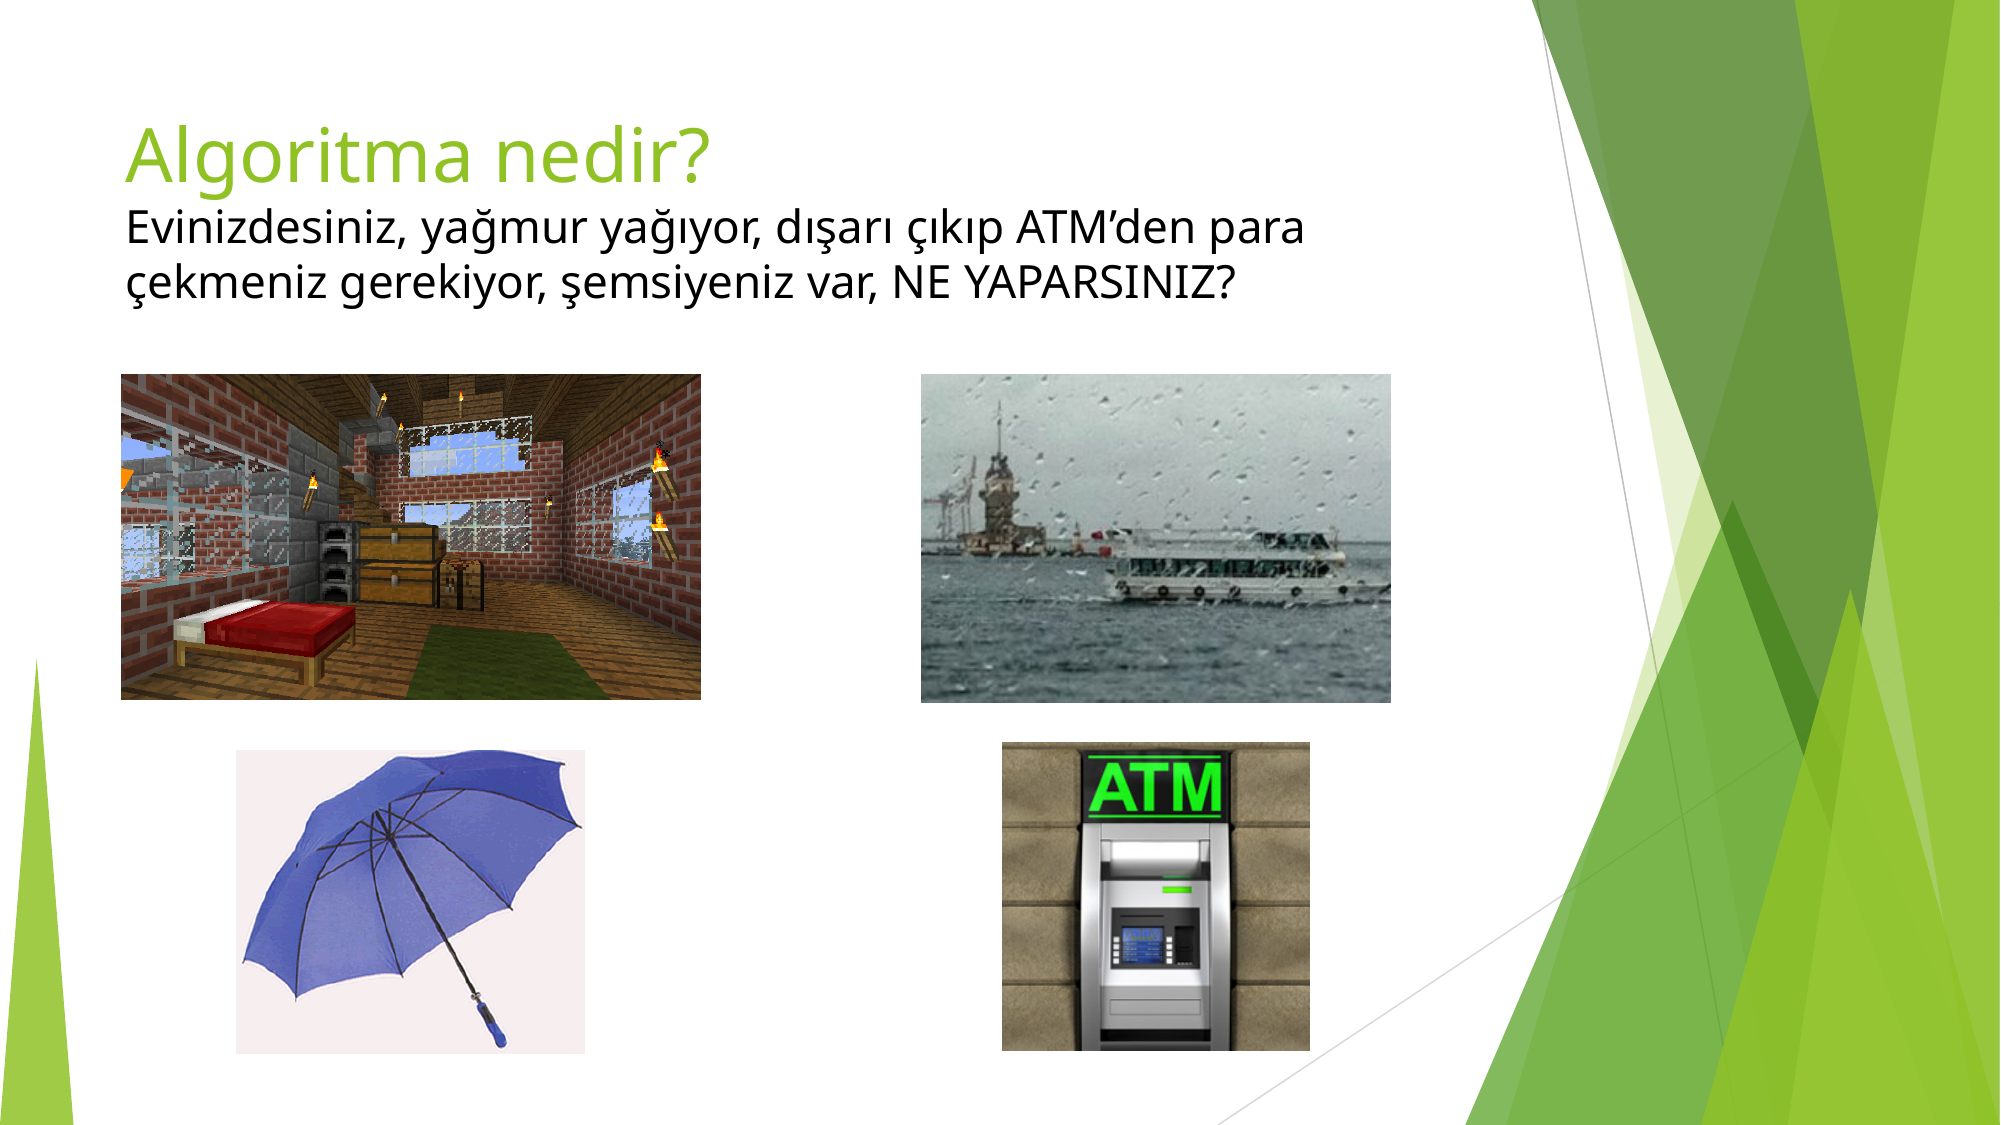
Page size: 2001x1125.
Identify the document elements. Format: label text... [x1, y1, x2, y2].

picture [236, 750, 585, 1054]
picture [121, 374, 701, 700]
title Algoritma nedir? Evinizdesiniz, yağmur yağıyor, dışarı çıkıp ATM’den para çekmeniz gerekiyor, şemsiyeniz var, NE YAPARSINIZ? [111, 99, 1522, 317]
picture [921, 374, 1391, 703]
picture [1002, 742, 1310, 1051]
